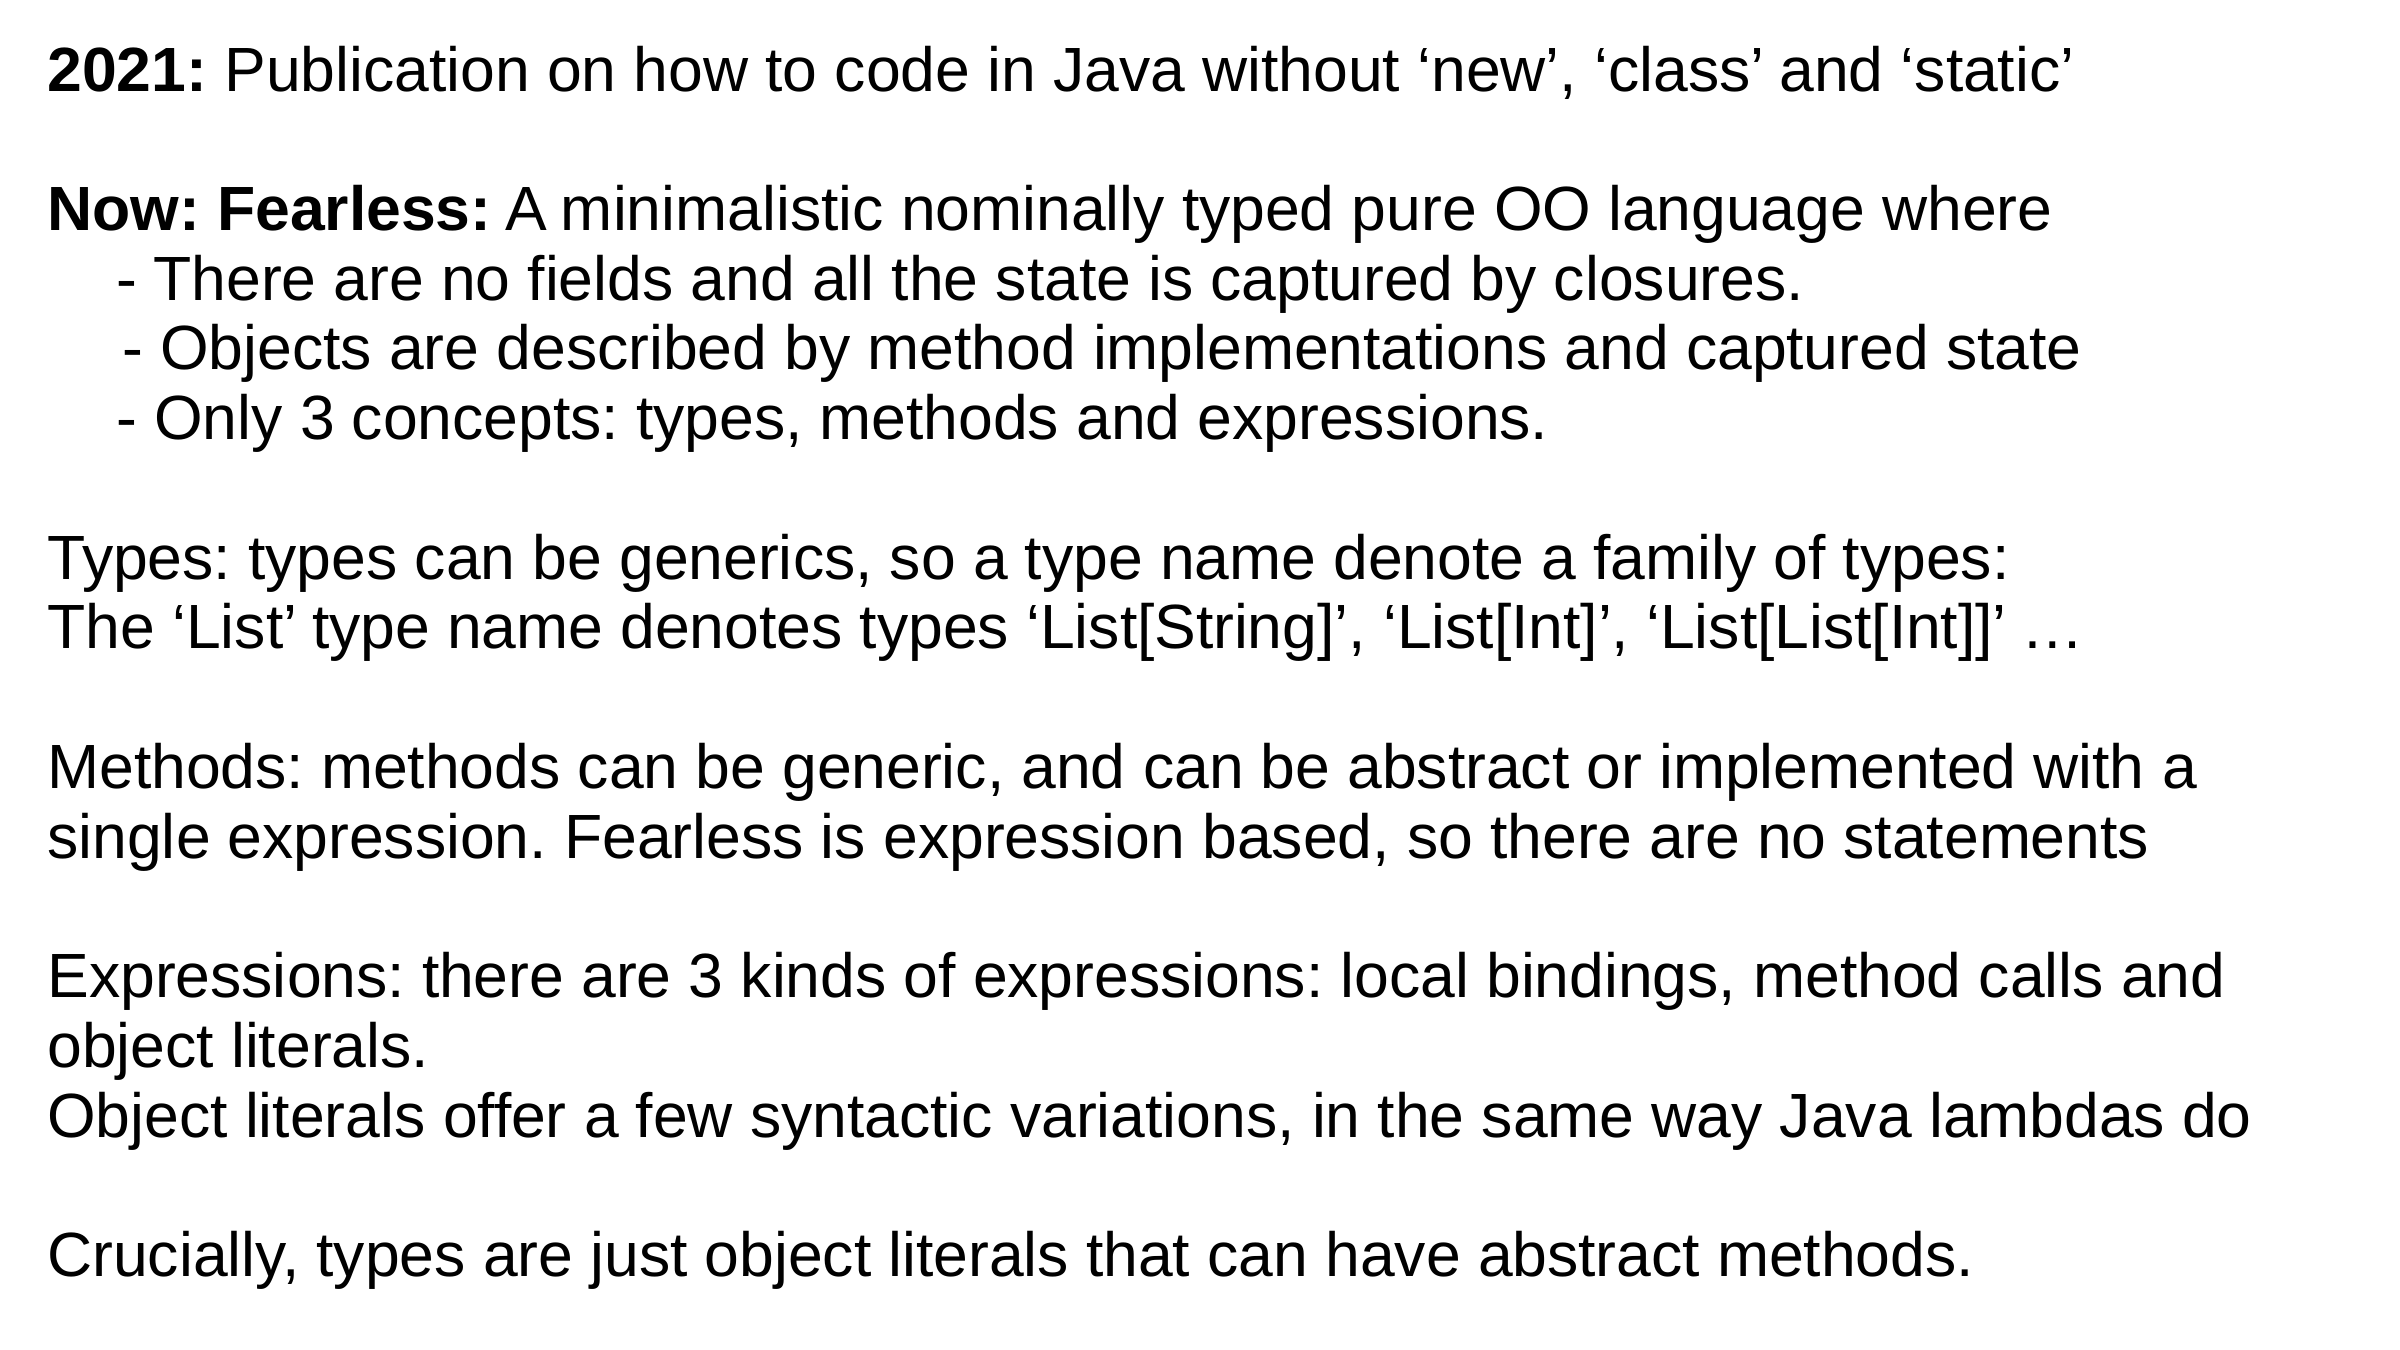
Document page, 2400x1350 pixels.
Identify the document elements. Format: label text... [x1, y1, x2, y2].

text_box 2021: Publication on how to code in Java without ‘new’, ‘class’ and ‘static’ Now: Fearless: A minimalistic nominally typed pure OO language where - There are no fields and all the state is captured by closures. - Objects are described by method implementations and captured state - Only 3 concepts: types, methods and expressions. Types: types can be generics, so a type name denote a family of types: The ‘List’ type name denotes types ‘List[String]’, ‘List[Int]’, ‘List[List[Int]]’ … Methods: methods can be generic, and can be abstract or implemented with a single expression. Fearless is expression based, so there are no statements Expressions: there are 3 kinds of expressions: local bindings, method calls and object literals. Object literals offer a few syntactic variations, in the same way Java lambdas do Crucially, types are just object literals that can have abstract methods. [32, 27, 2358, 1321]
